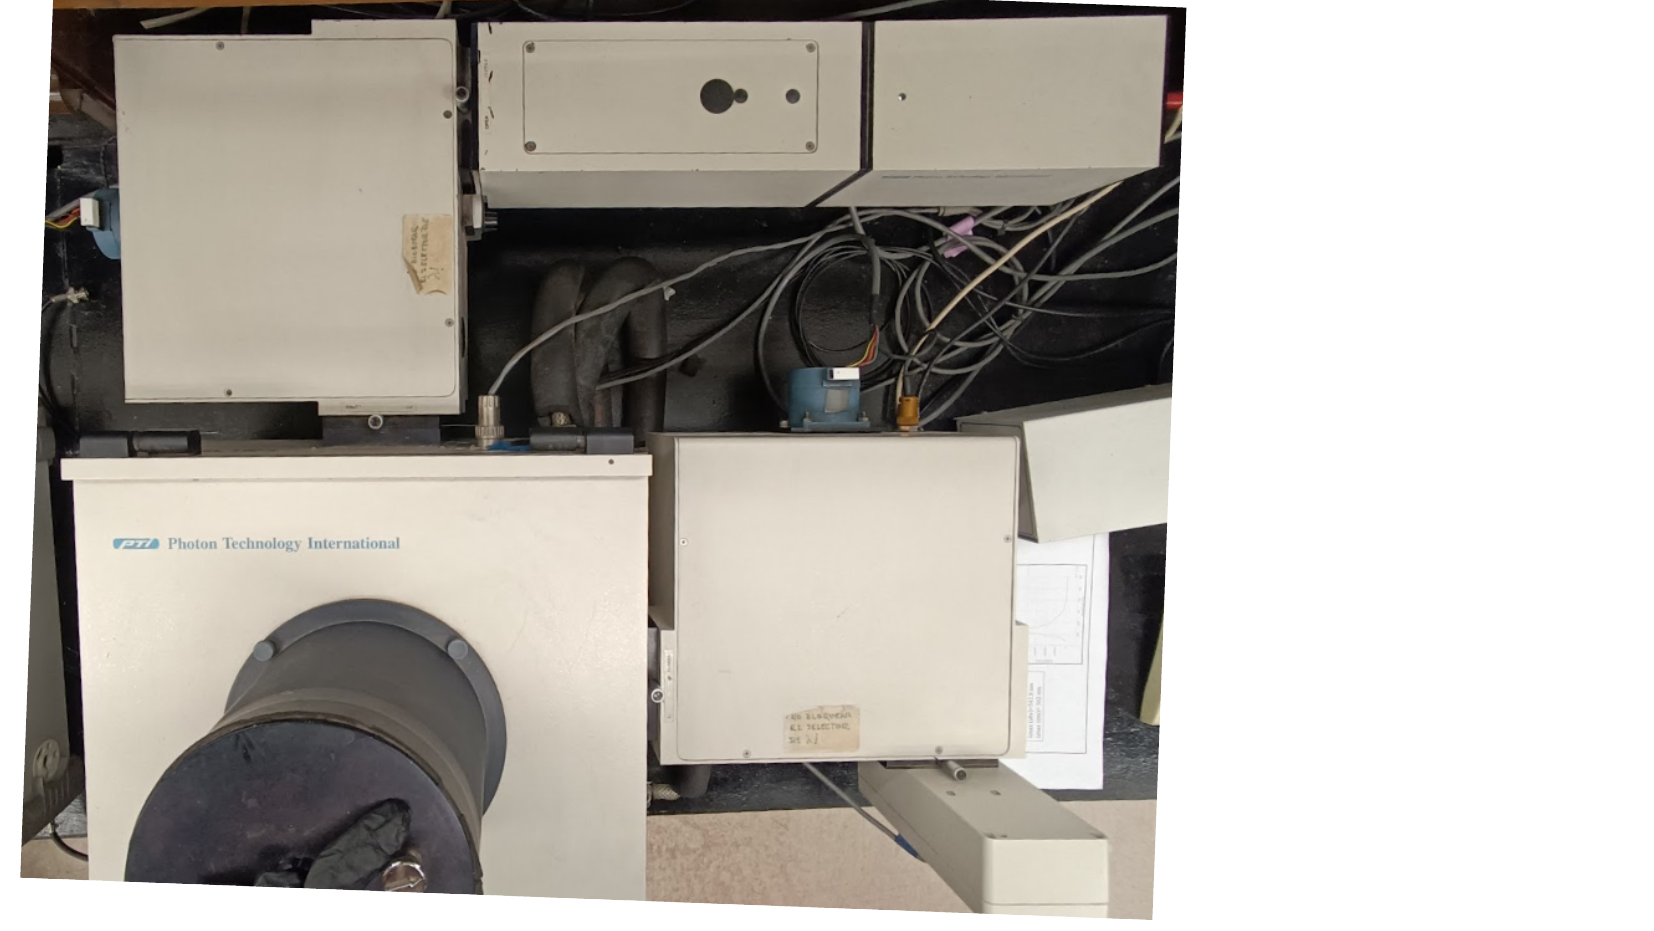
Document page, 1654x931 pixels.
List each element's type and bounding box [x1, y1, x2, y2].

picture [20, 0, 1187, 920]
